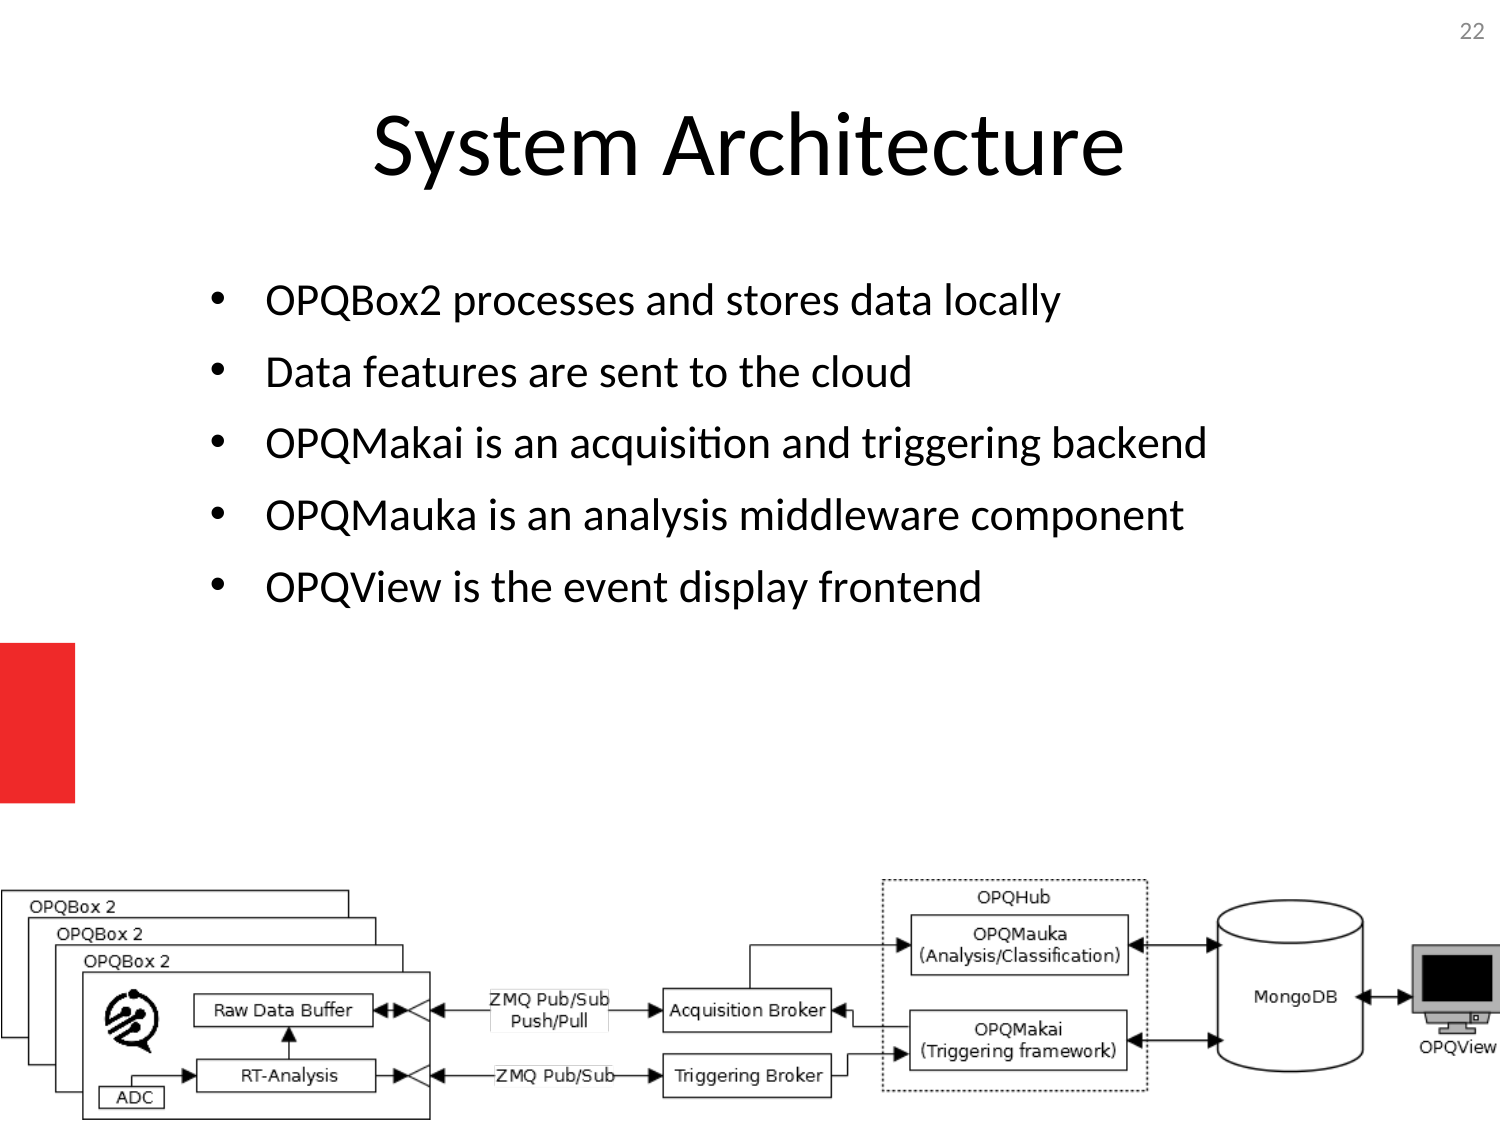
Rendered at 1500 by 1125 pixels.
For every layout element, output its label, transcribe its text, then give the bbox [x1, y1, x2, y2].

picture [1, 879, 1500, 1120]
text_box OPQBox2 processes and stores data locally Data features are sent to the cloud OPQMakai is an acquisition and triggering backend OPQMauka is an analysis middleware component OPQView is the event display frontend [195, 262, 1321, 811]
text_box System Architecture [75, 45, 1426, 233]
text_box <number> [1149, 0, 1500, 60]
